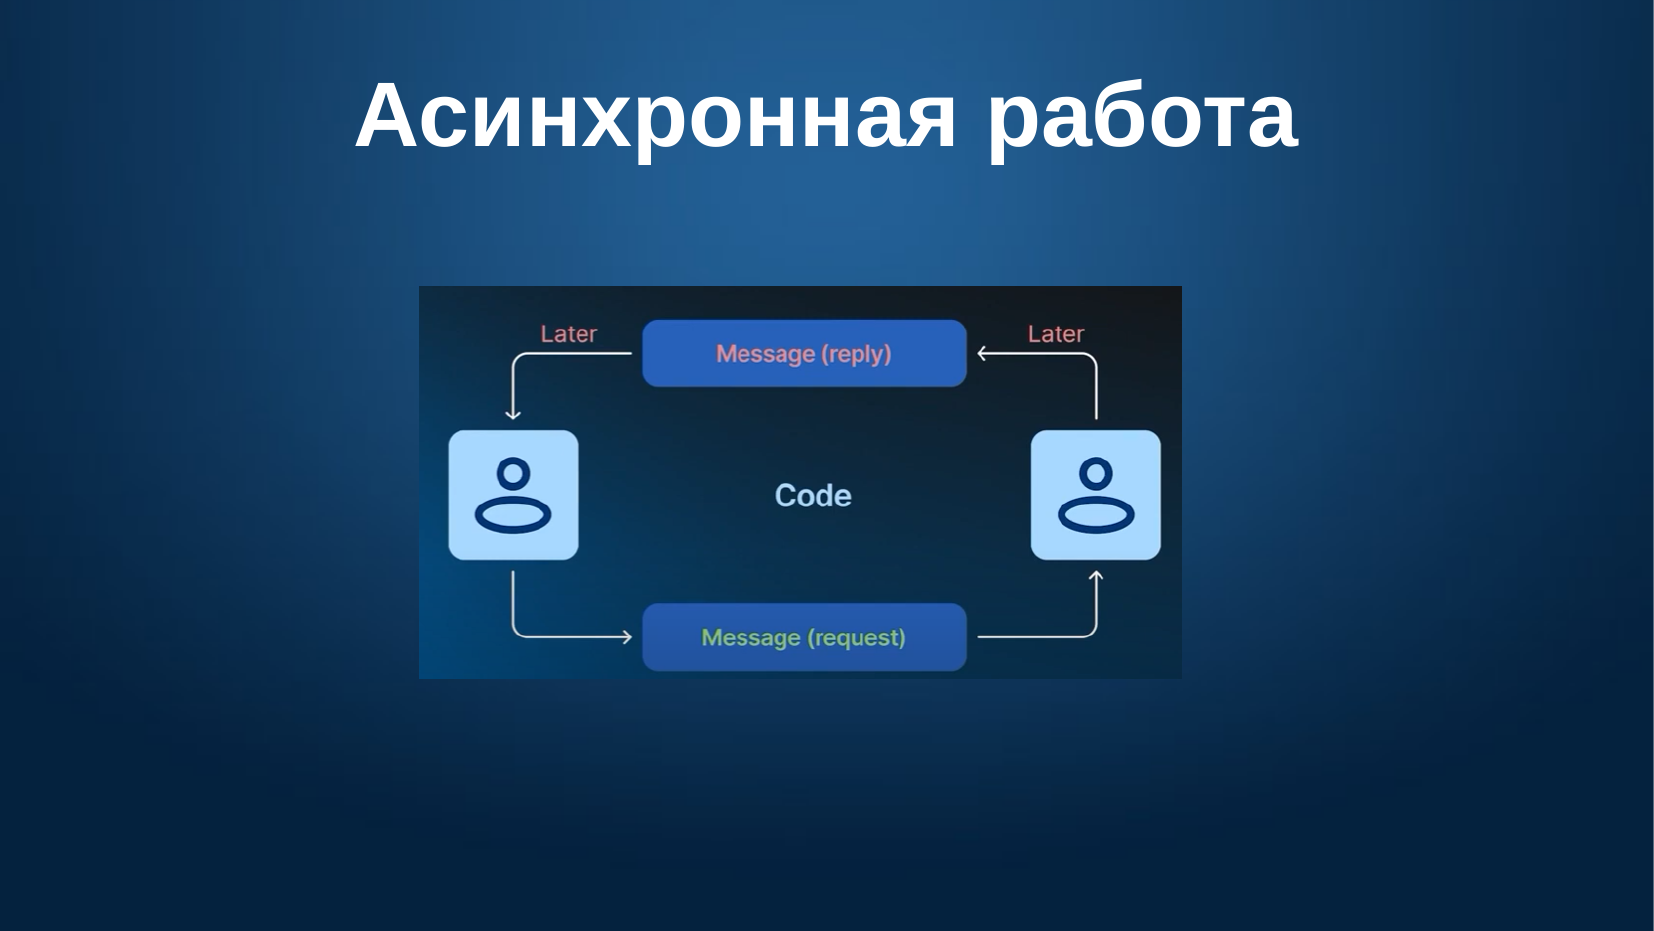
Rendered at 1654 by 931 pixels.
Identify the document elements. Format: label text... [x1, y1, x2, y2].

title Асинхронная работа [82, 12, 1571, 218]
picture [0, 0, 1654, 931]
